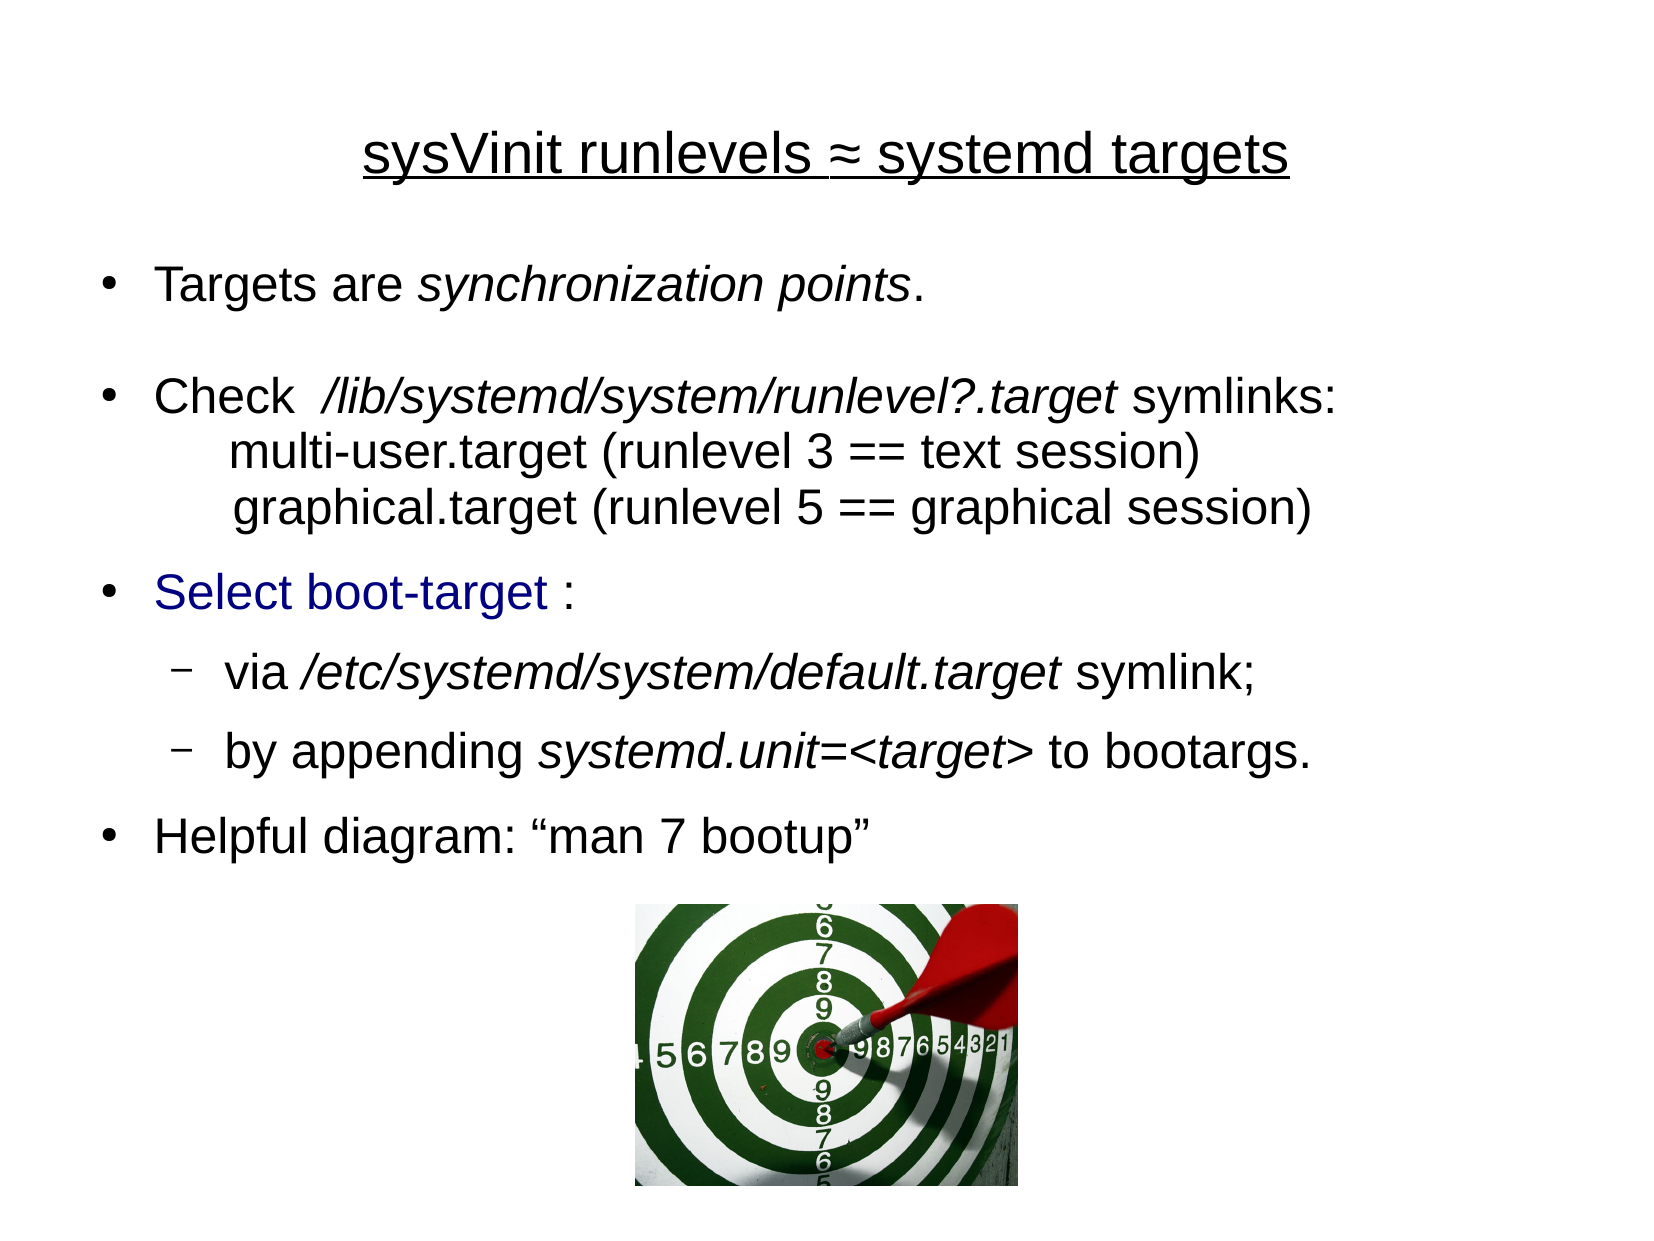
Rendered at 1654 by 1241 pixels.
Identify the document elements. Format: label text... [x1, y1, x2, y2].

title sysVinit runlevels ≈ systemd targets [82, 49, 1571, 257]
list Targets are synchronization points. Check /lib/systemd/system/runlevel?.target symlinks: multi-user.target (runlevel 3 == text session) graphical.target (runlevel 5 == graphical session) Select boot-target : via /etc/systemd/system/default.target symlink; by appending systemd.unit=<target> to bootargs. Helpful diagram: “man 7 bootup” [82, 256, 1560, 897]
picture [635, 904, 1018, 1186]
